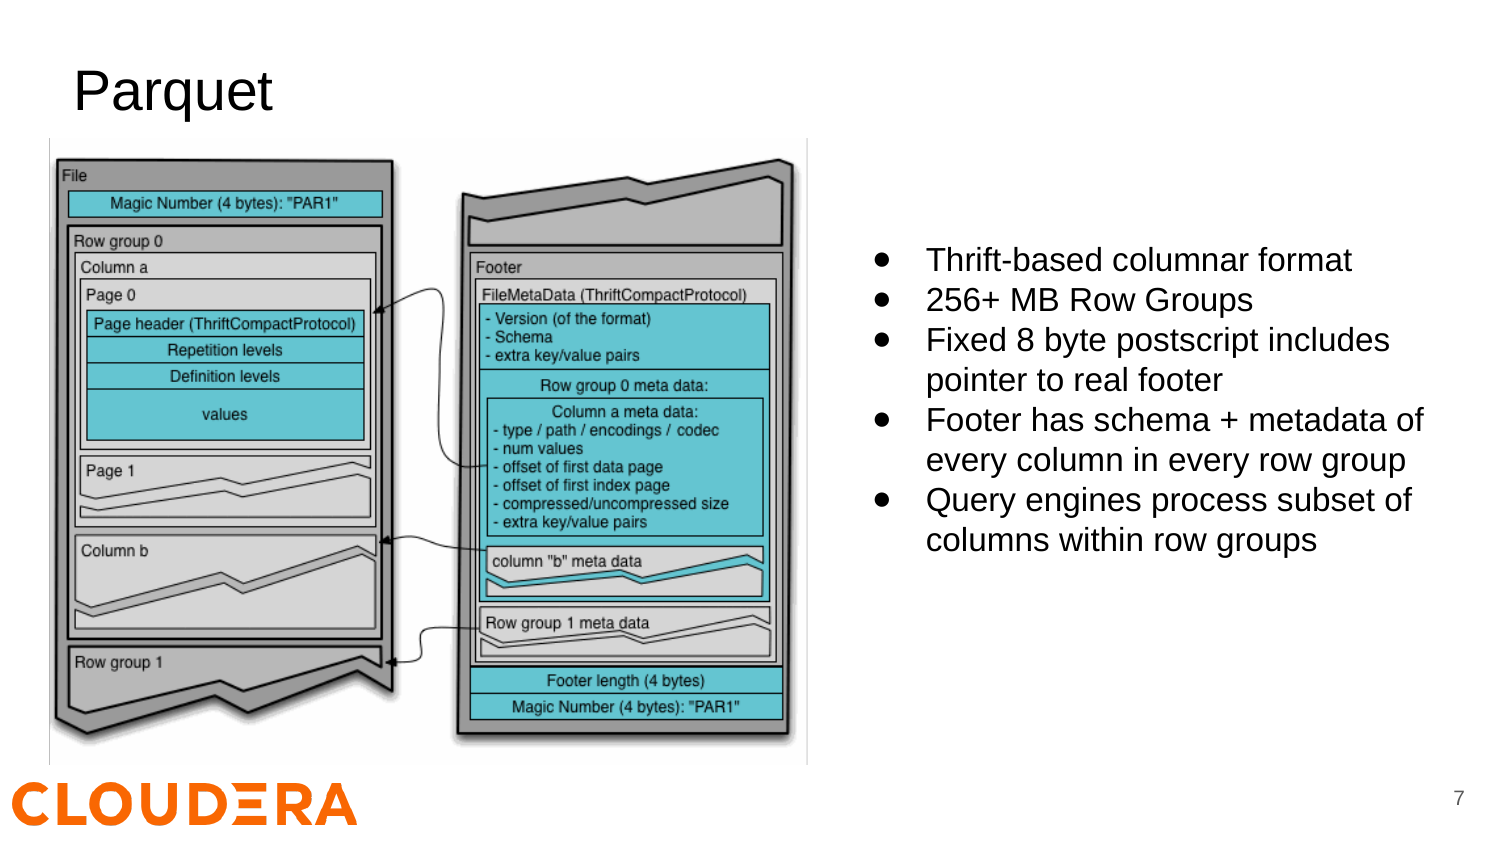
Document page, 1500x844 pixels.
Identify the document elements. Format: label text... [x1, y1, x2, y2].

title Parquet [59, 44, 1457, 139]
text_box Thrift-based columnar format 256+ MB Row Groups Fixed 8 byte postscript includes pointer to real footer Footer has schema + metadata of every column in every row group Query engines process subset of columns within row groups [835, 223, 1471, 573]
slide_number <number> [1389, 764, 1480, 830]
picture [12, 138, 819, 826]
